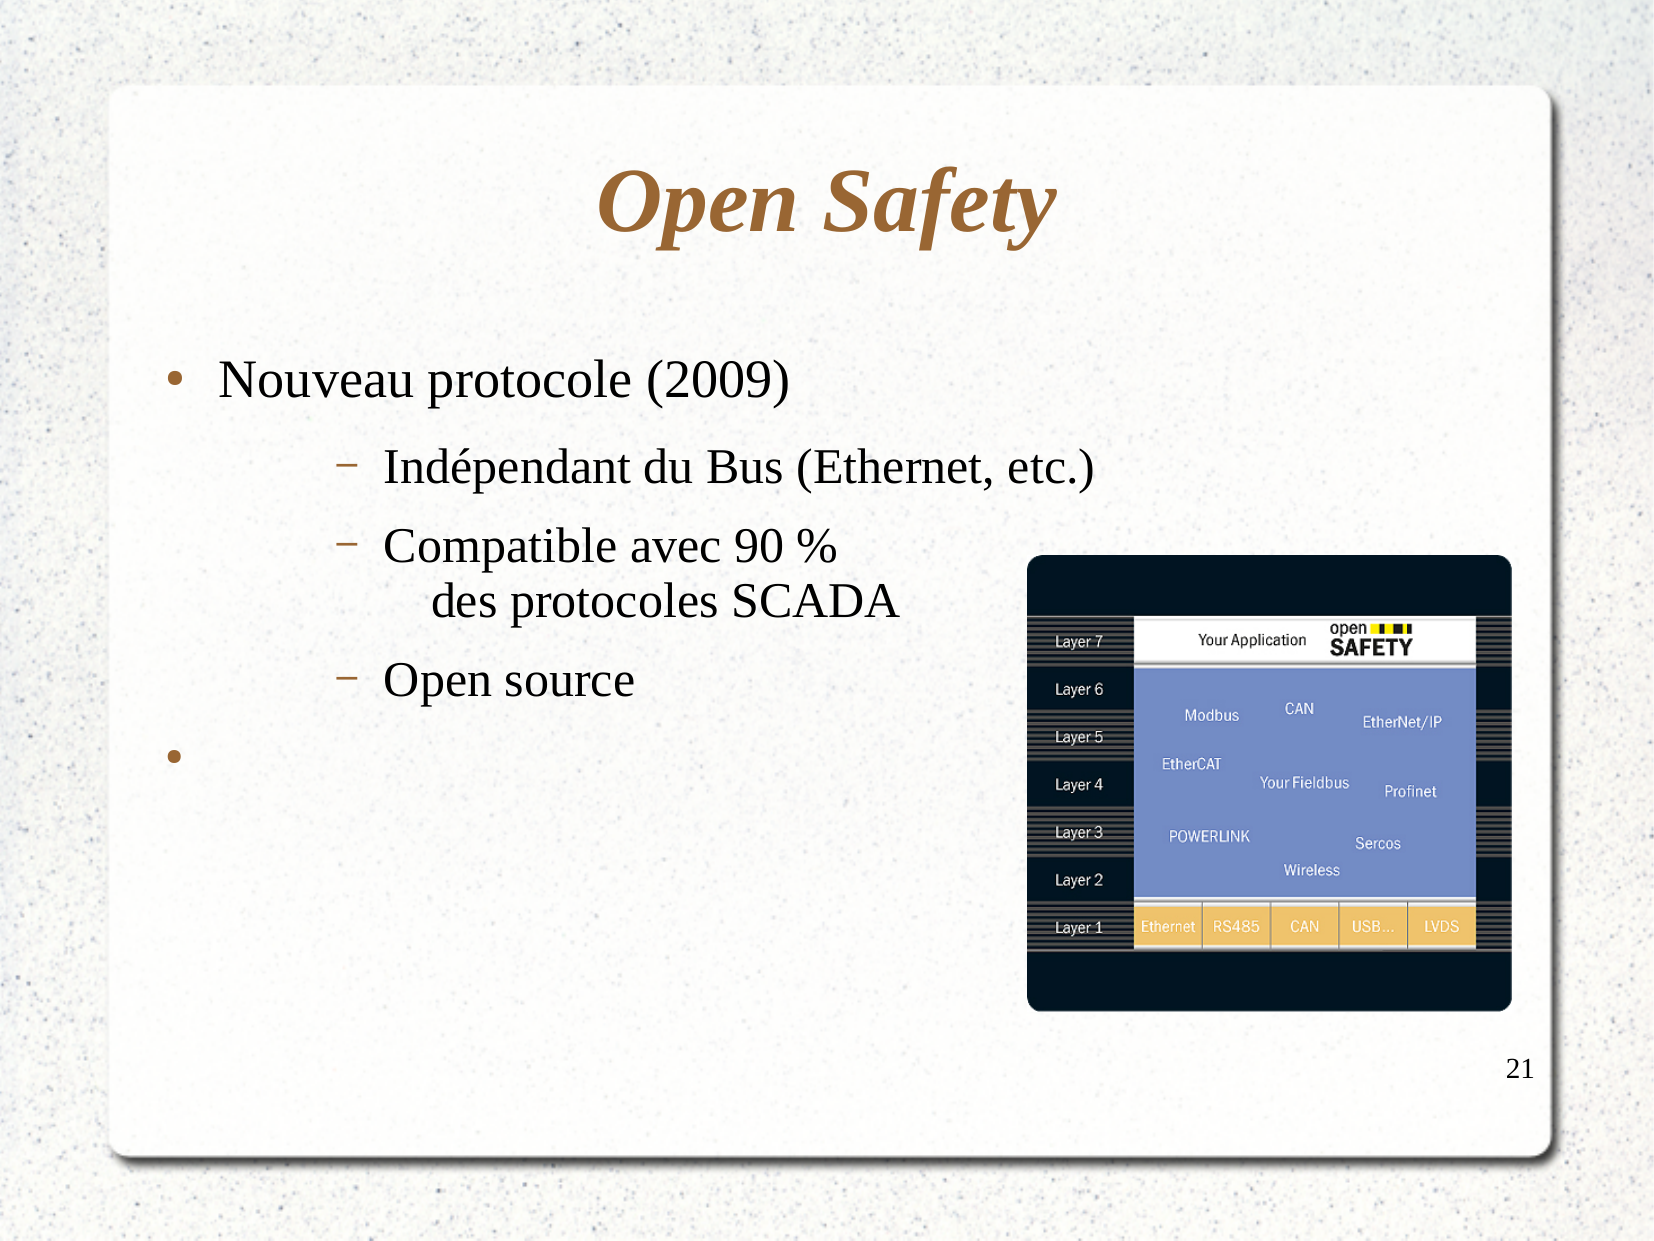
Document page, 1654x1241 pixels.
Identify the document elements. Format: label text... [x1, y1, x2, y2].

picture [0, 0, 1654, 1241]
list Nouveau protocole (2009) Indépendant du Bus (Ethernet, etc.) Compatible avec 90 % des protocoles SCADA Open source [147, 349, 1205, 969]
title Open Safety [118, 96, 1536, 304]
